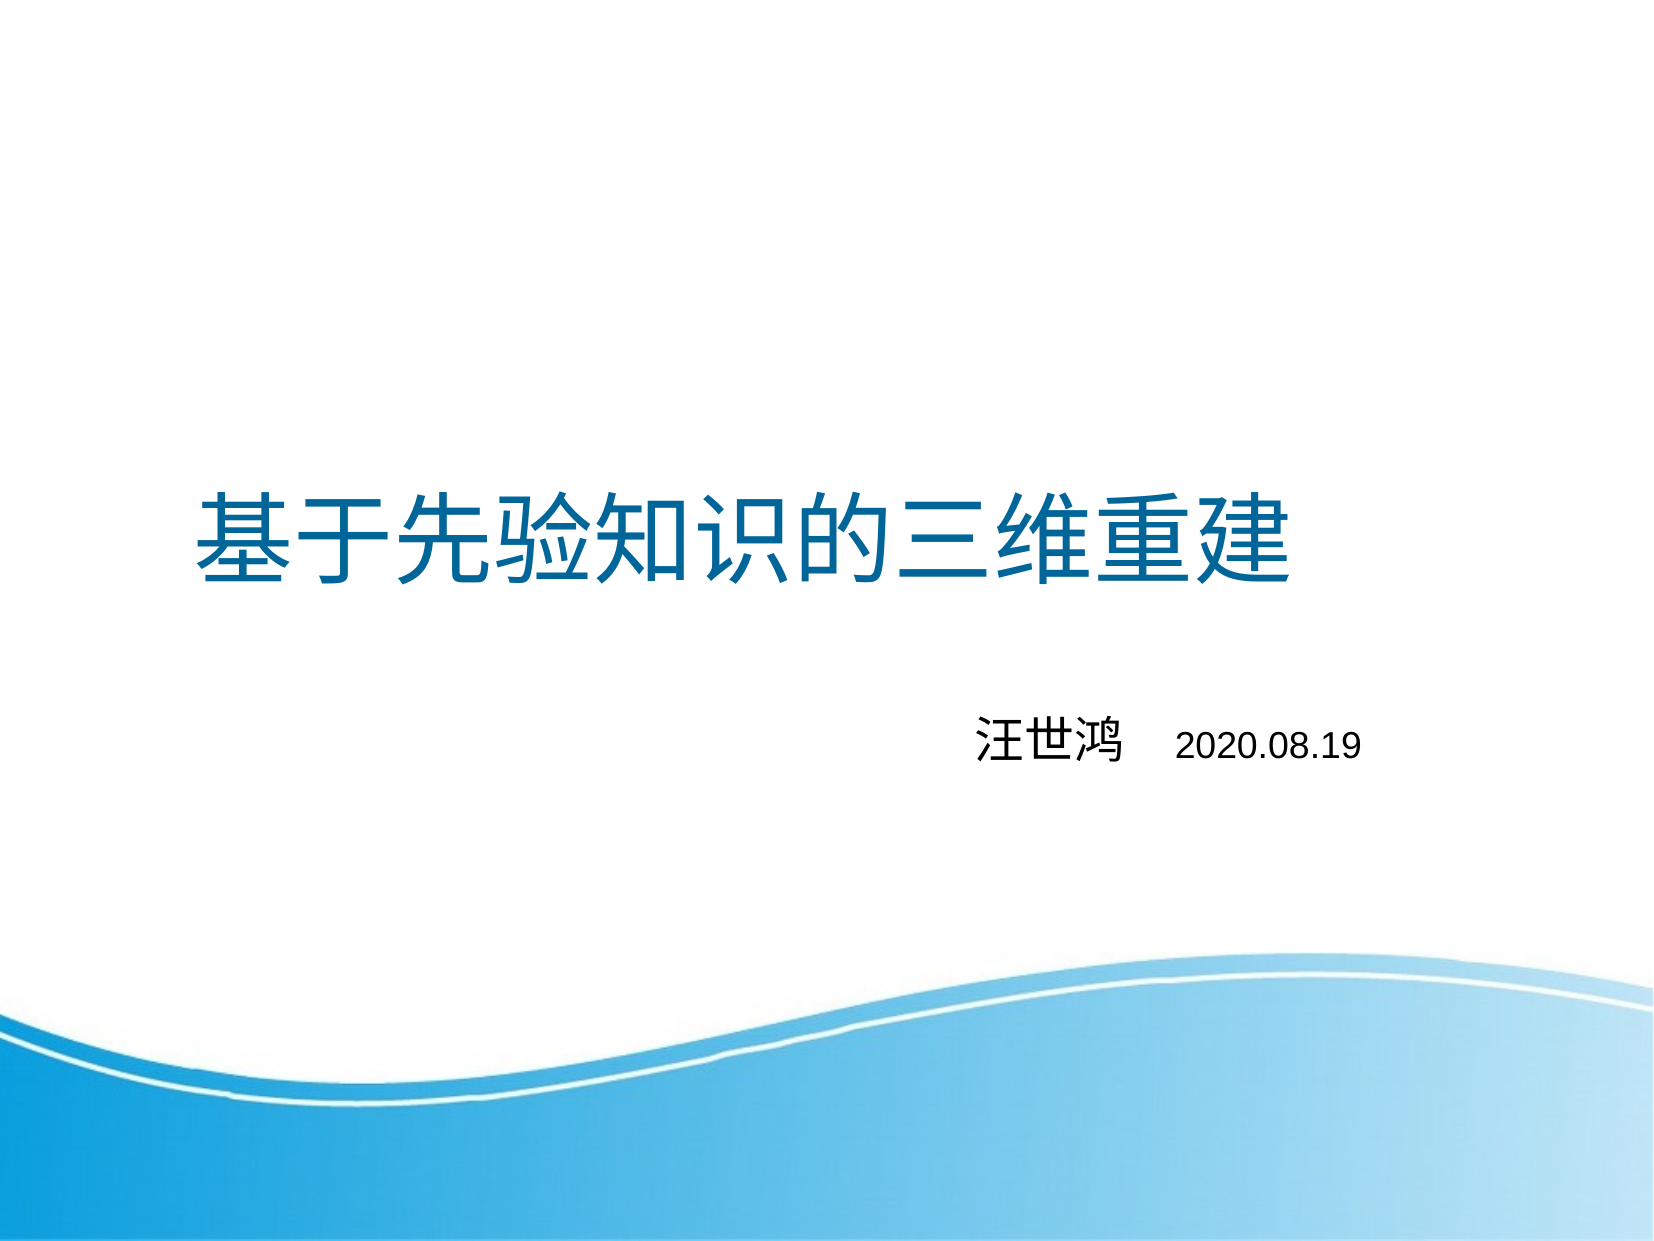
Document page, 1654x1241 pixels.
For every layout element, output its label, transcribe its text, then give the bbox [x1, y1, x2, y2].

title 基于先验知识的三维重建 [0, 437, 1489, 646]
text_box 汪世鸿 2020.08.19 [960, 705, 1621, 779]
picture [0, 952, 1654, 1241]
